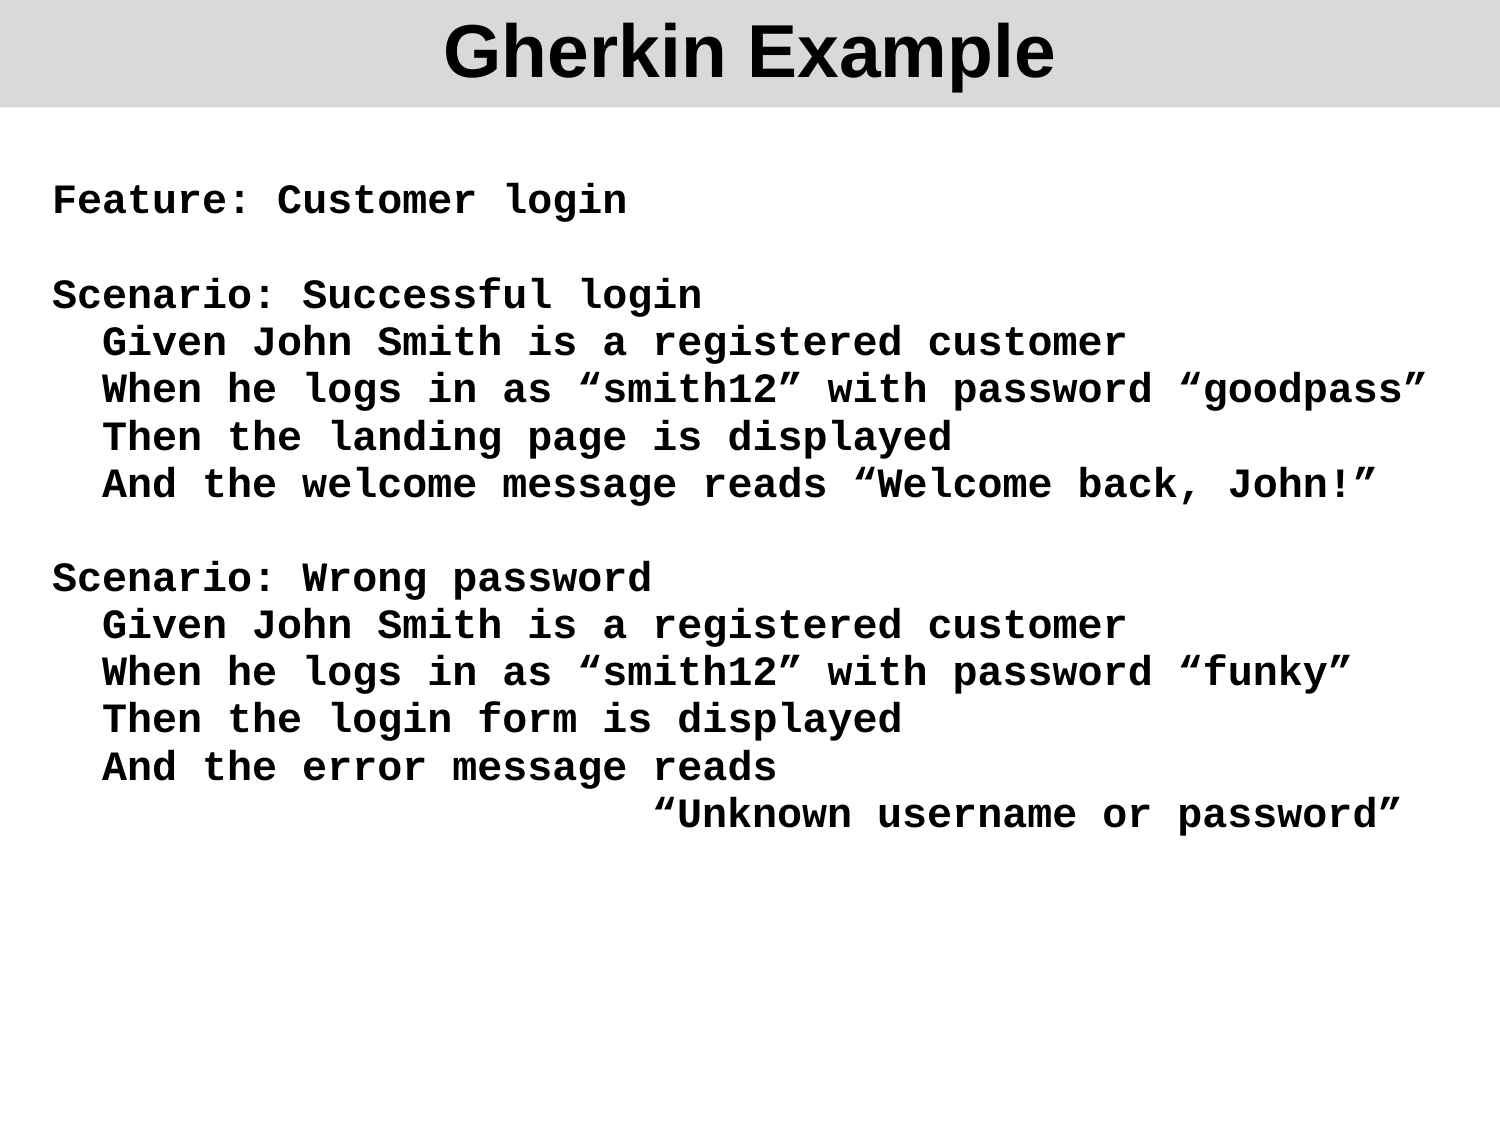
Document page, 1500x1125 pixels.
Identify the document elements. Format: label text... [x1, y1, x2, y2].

text_box Feature: Customer login Scenario: Successful login Given John Smith is a registered customer When he logs in as “smith12” with password “goodpass” Then the landing page is displayed And the welcome message reads “Welcome back, John!” Scenario: Wrong password Given John Smith is a registered customer When he logs in as “smith12” with password “funky” Then the login form is displayed And the error message reads “Unknown username or password” [37, 171, 1444, 937]
text_box Gherkin Example [0, 0, 1500, 108]
